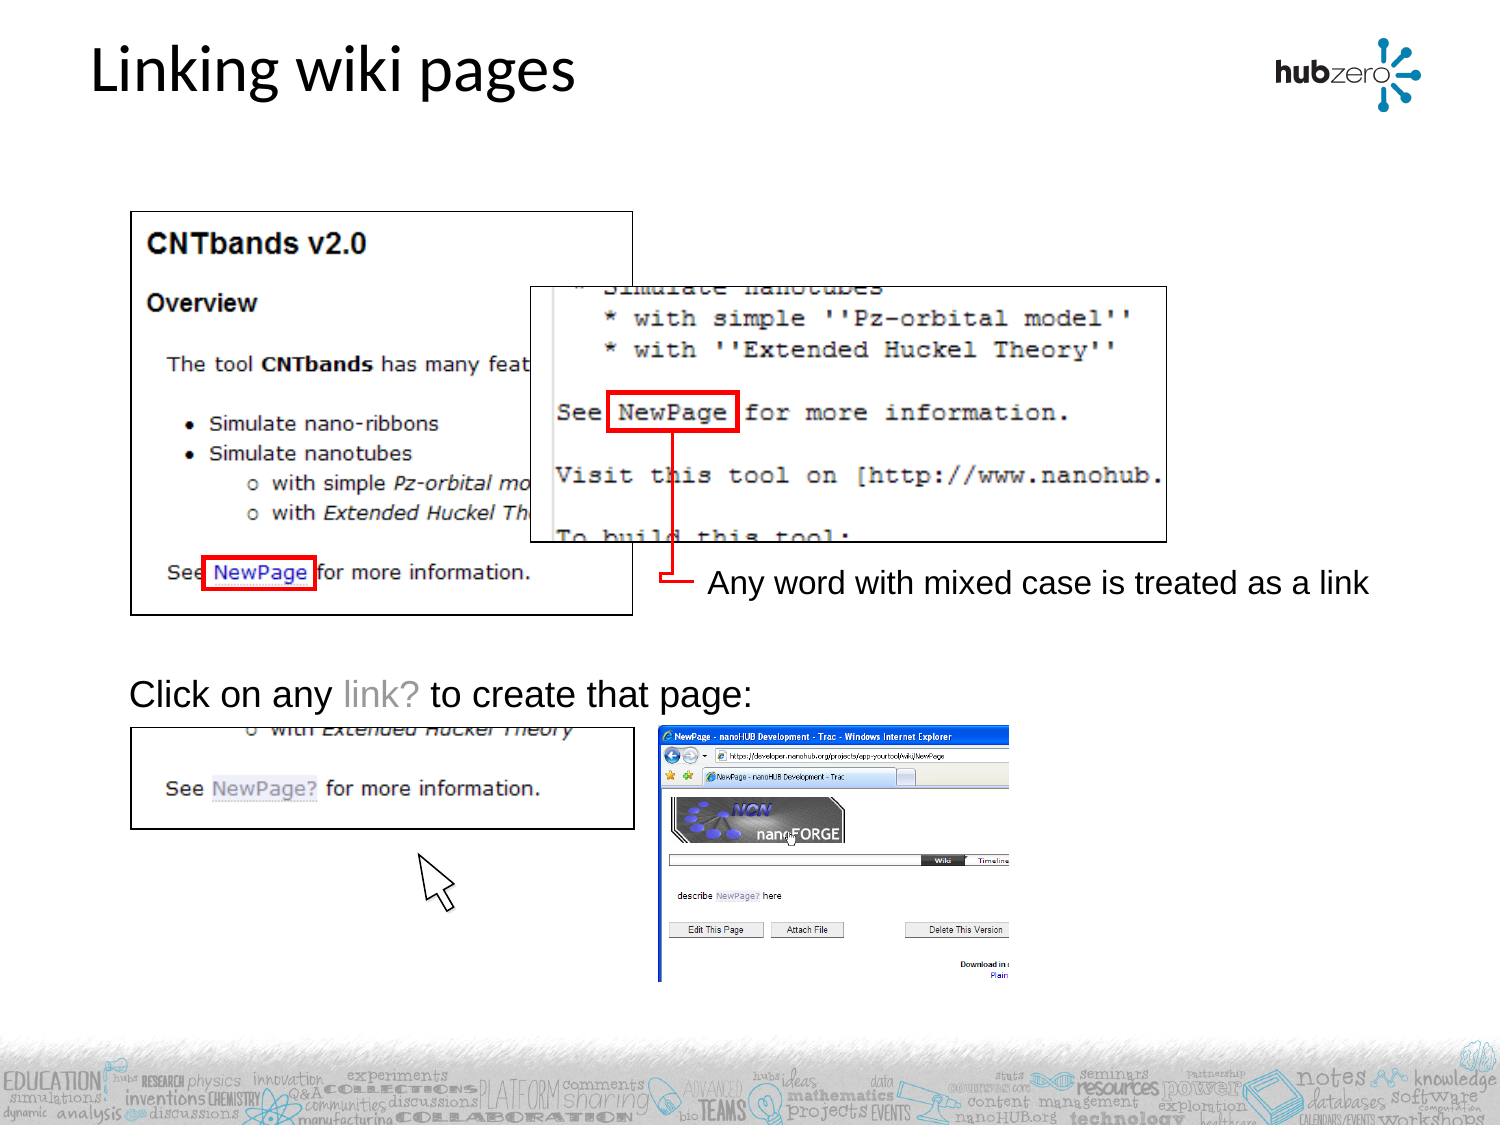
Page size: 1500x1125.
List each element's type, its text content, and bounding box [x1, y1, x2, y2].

picture [531, 287, 1166, 542]
text_box Linking wiki pages [75, 12, 1249, 118]
picture [131, 212, 632, 615]
picture [131, 728, 634, 829]
text_box [418, 854, 454, 912]
picture [658, 725, 1009, 982]
picture [0, 1034, 1500, 1125]
picture [610, 395, 735, 428]
text_box Any word with mixed case is treated as a link [692, 553, 1386, 610]
picture [1272, 35, 1424, 115]
text_box Click on any link? to create that page: [114, 662, 769, 723]
